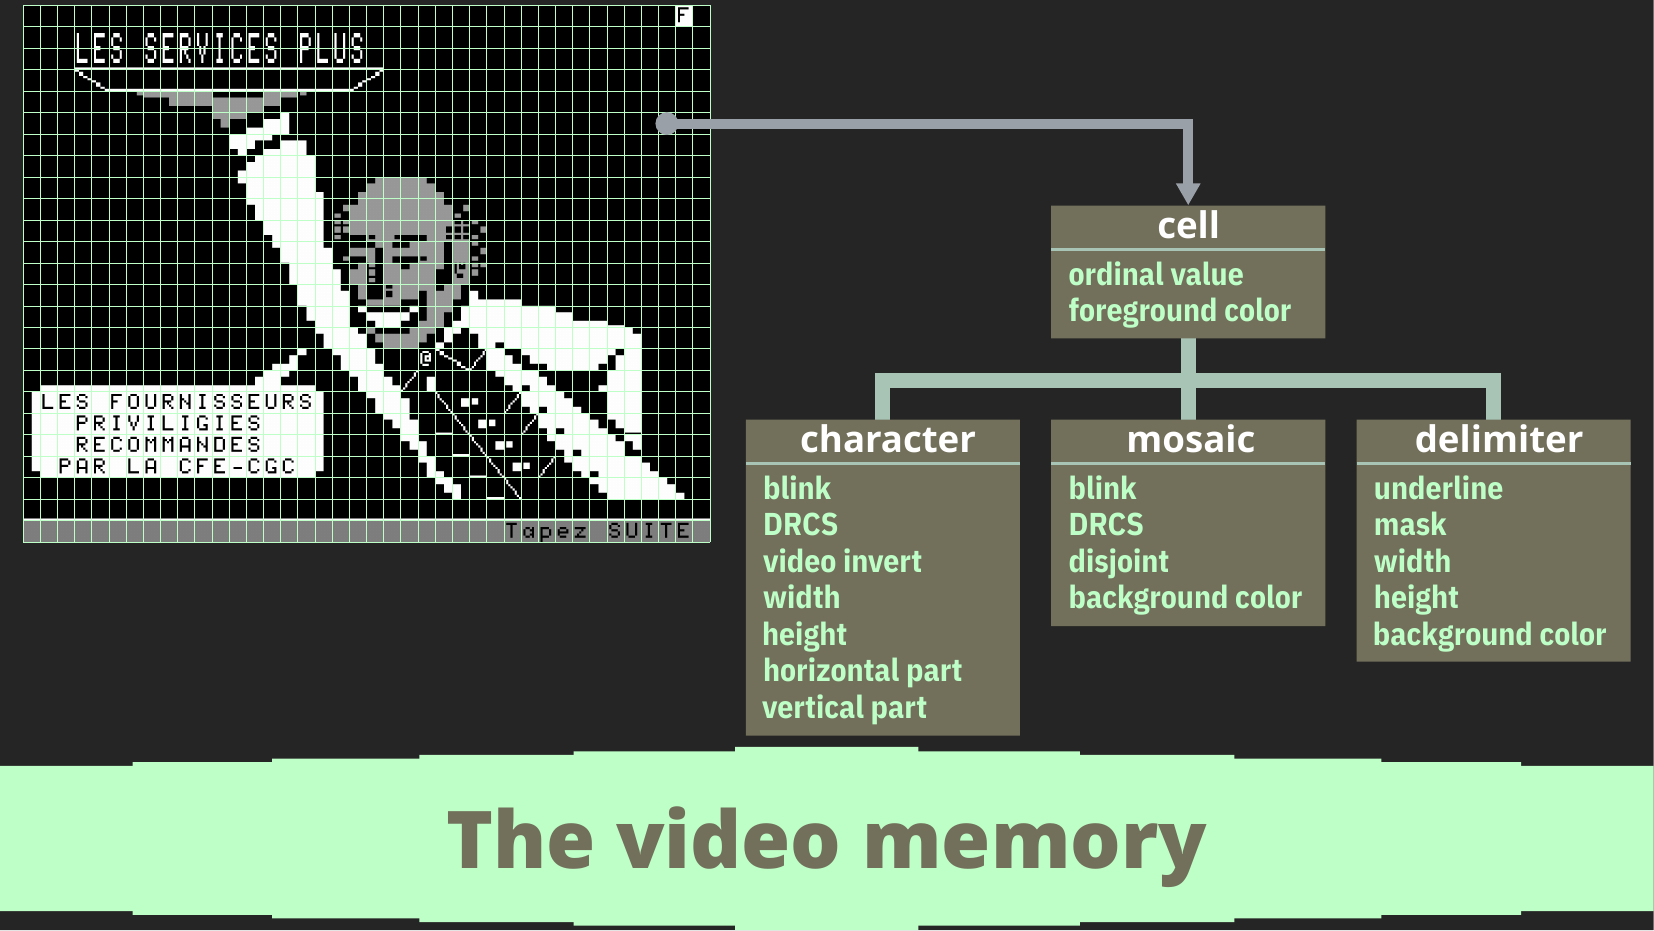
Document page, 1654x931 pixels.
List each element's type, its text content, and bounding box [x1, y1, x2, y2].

title The video memory [54, 783, 1600, 892]
picture [17, 0, 1636, 741]
